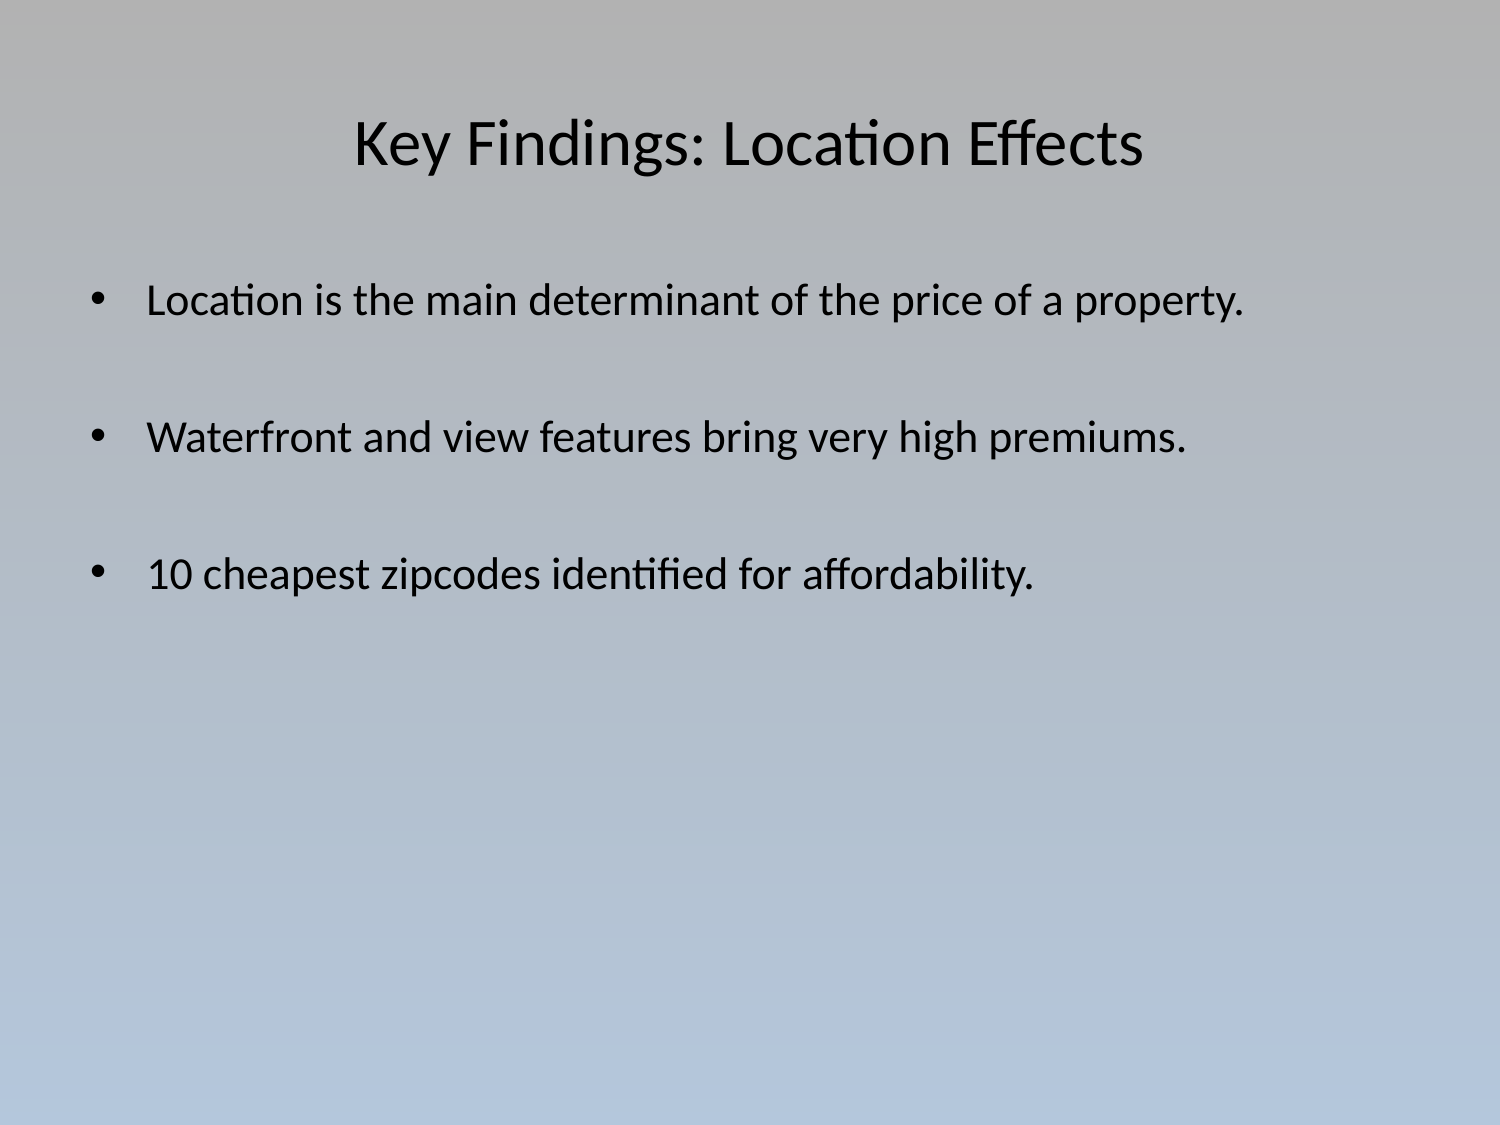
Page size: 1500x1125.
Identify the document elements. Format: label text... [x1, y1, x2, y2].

title Key Findings: Location Effects [75, 45, 1425, 233]
list Location is the main determinant of the price of a property. Waterfront and view features bring very high premiums. 10 cheapest zipcodes identified for affordability. [75, 262, 1425, 1005]
